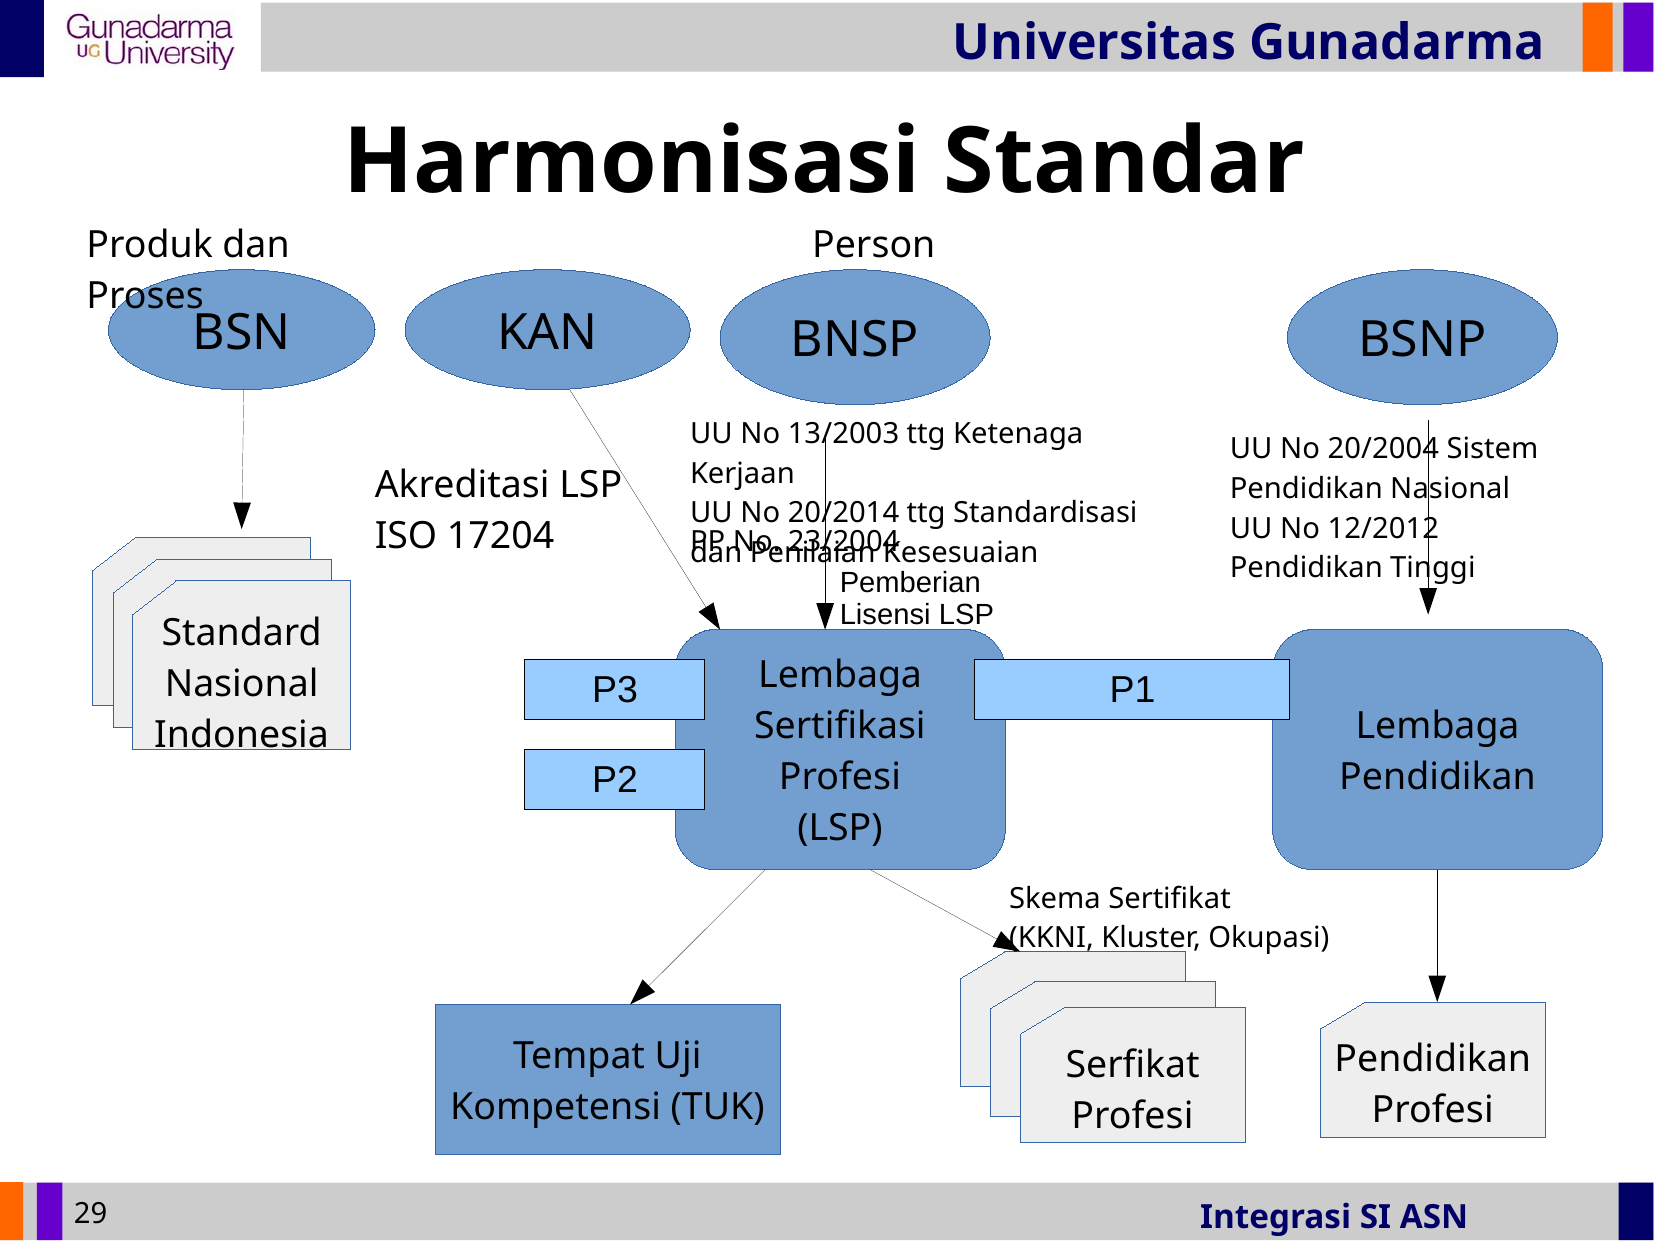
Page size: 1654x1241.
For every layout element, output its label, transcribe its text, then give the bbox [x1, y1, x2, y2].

text_box BSN [108, 271, 376, 390]
text_box Pemberian Lisensi LSP [825, 558, 1068, 639]
text_box Produk dan Proses [71, 210, 418, 271]
text_box Person [797, 210, 959, 271]
text_box Lembaga Pendidikan [1272, 629, 1603, 870]
text_box Akreditasi LSP ISO 17204 [359, 450, 633, 555]
text_box Standard Nasional Indonesia [113, 559, 332, 728]
text_box BSN [128, 292, 140, 306]
text_box BSNP [1287, 269, 1558, 405]
text_box BNSP [720, 271, 991, 404]
text_box Serfikat Profesi [1020, 1007, 1246, 1143]
text_box Serfikat Profesi [990, 981, 1216, 1117]
text_box P1 [974, 659, 1290, 720]
text_box KAN [405, 269, 691, 390]
text_box Skema Sertifikat (KKNI, Kluster, Okupasi) [994, 869, 1336, 968]
picture [65, 0, 235, 70]
text_box P3 [524, 659, 705, 720]
text_box Standard Nasional Indonesia [92, 537, 311, 706]
text_box Serfikat Profesi [960, 958, 1186, 1087]
text_box PP No. 23/2004 [675, 525, 938, 568]
text_box Tempat Uji Kompetensi (TUK) [435, 1004, 781, 1155]
text_box Pendidikan Profesi [1320, 1002, 1546, 1138]
text_box UU No 20/2004 Sistem Pendidikan Nasional UU No 12/2012 Pendidikan Tinggi [1214, 419, 1605, 575]
text_box Lembaga Sertifikasi Profesi (LSP) [675, 629, 1006, 870]
title Harmonisasi Standar [29, 89, 1620, 225]
text_box UU No 13/2003 ttg Ketenaga Kerjaan UU No 20/2014 ttg Standardisasi dan Penilaian Kesesuaian [675, 404, 1201, 525]
text_box P2 [524, 749, 705, 810]
text_box Standard Nasional Indonesia [132, 580, 351, 750]
